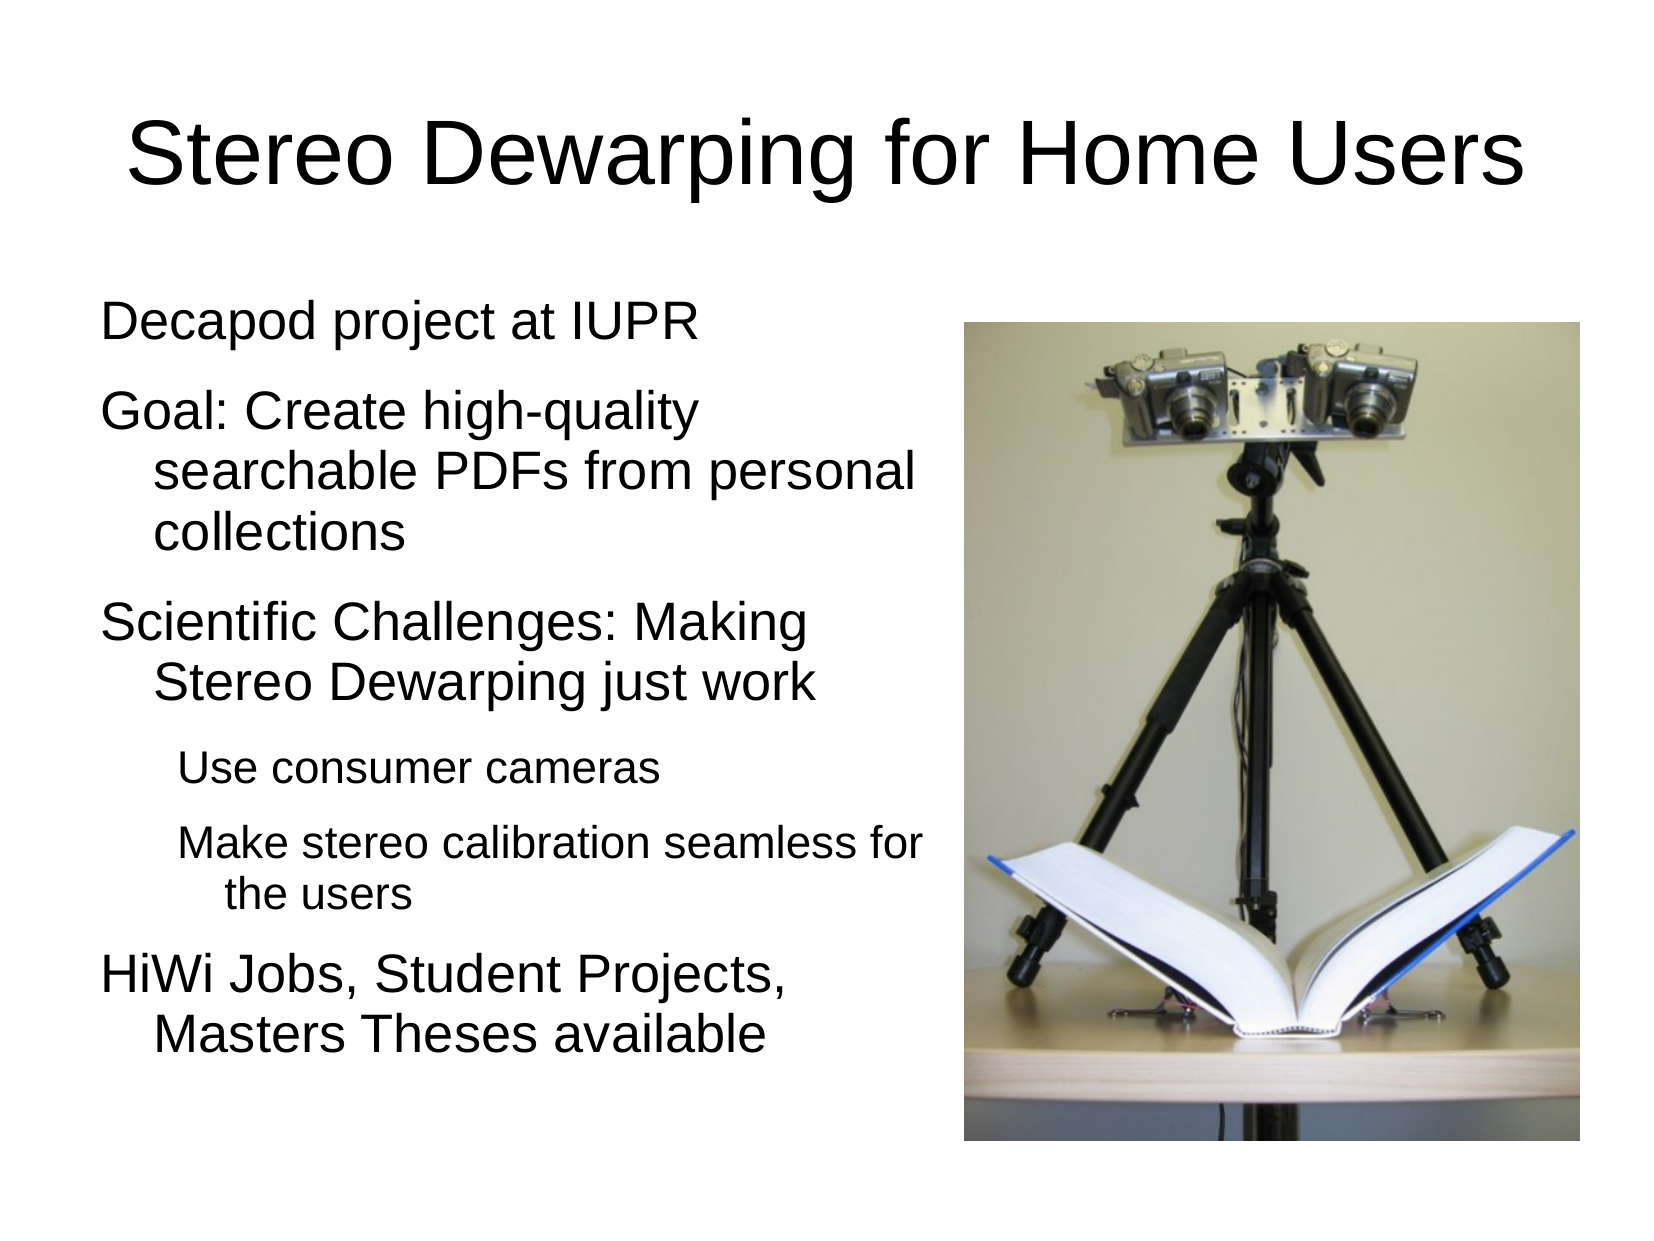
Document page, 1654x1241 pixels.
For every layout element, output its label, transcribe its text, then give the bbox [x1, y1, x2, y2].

picture [964, 322, 1580, 1142]
title Stereo Dewarping for Home Users [82, 49, 1571, 257]
list Decapod project at IUPR Goal: Create high-quality searchable PDFs from personal collections Scientific Challenges: Making Stereo Dewarping just work Use consumer cameras Make stereo calibration seamless for the users HiWi Jobs, Student Projects, Masters Theses available [82, 290, 951, 1136]
